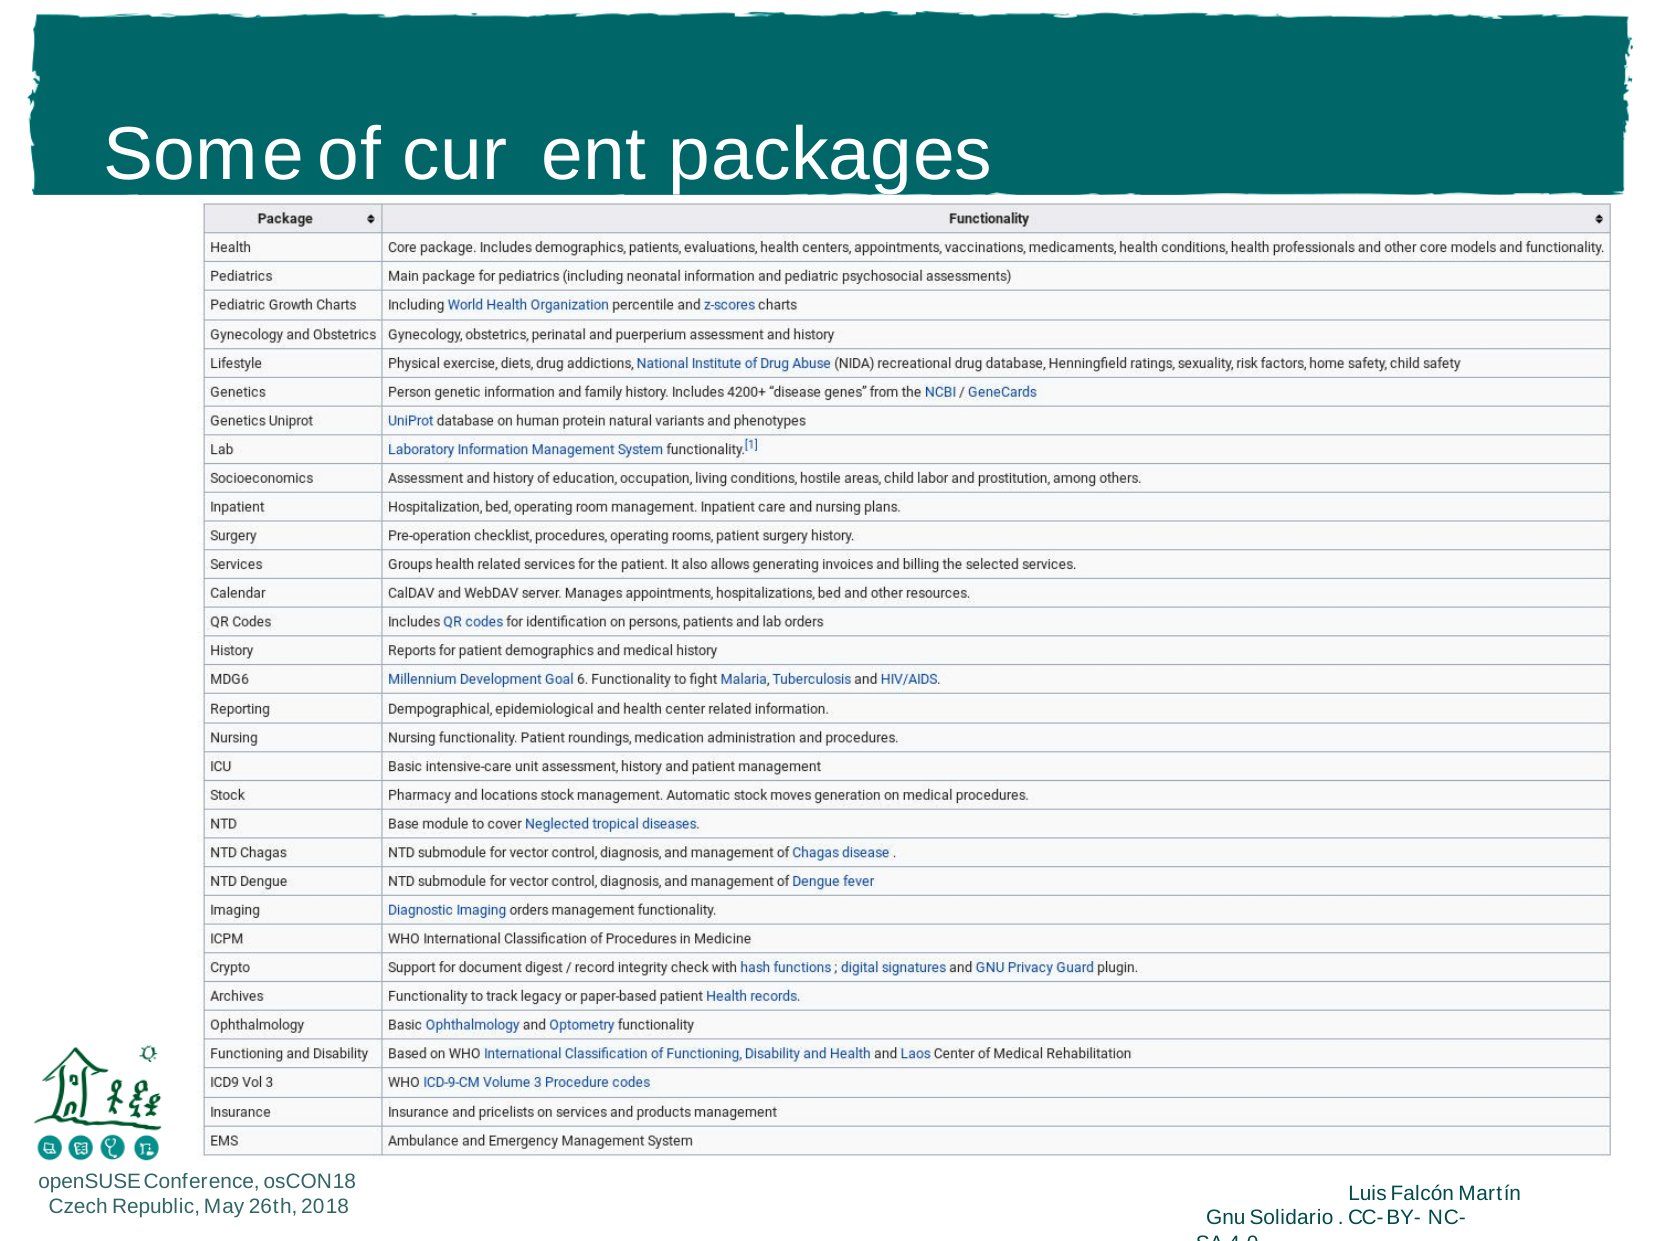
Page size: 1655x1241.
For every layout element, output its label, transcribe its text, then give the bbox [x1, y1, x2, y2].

title Someofcurentpackages [48, 74, 1607, 179]
text_box LuisFalcónMartín GnuSolidario.CC-BY-NC-SA4.0 [1193, 1179, 1531, 1230]
text_box openSUSEConference,osCON18 CzechRepublic,May26th,2018 [36, 1167, 361, 1218]
text_box [198, 199, 1622, 1161]
